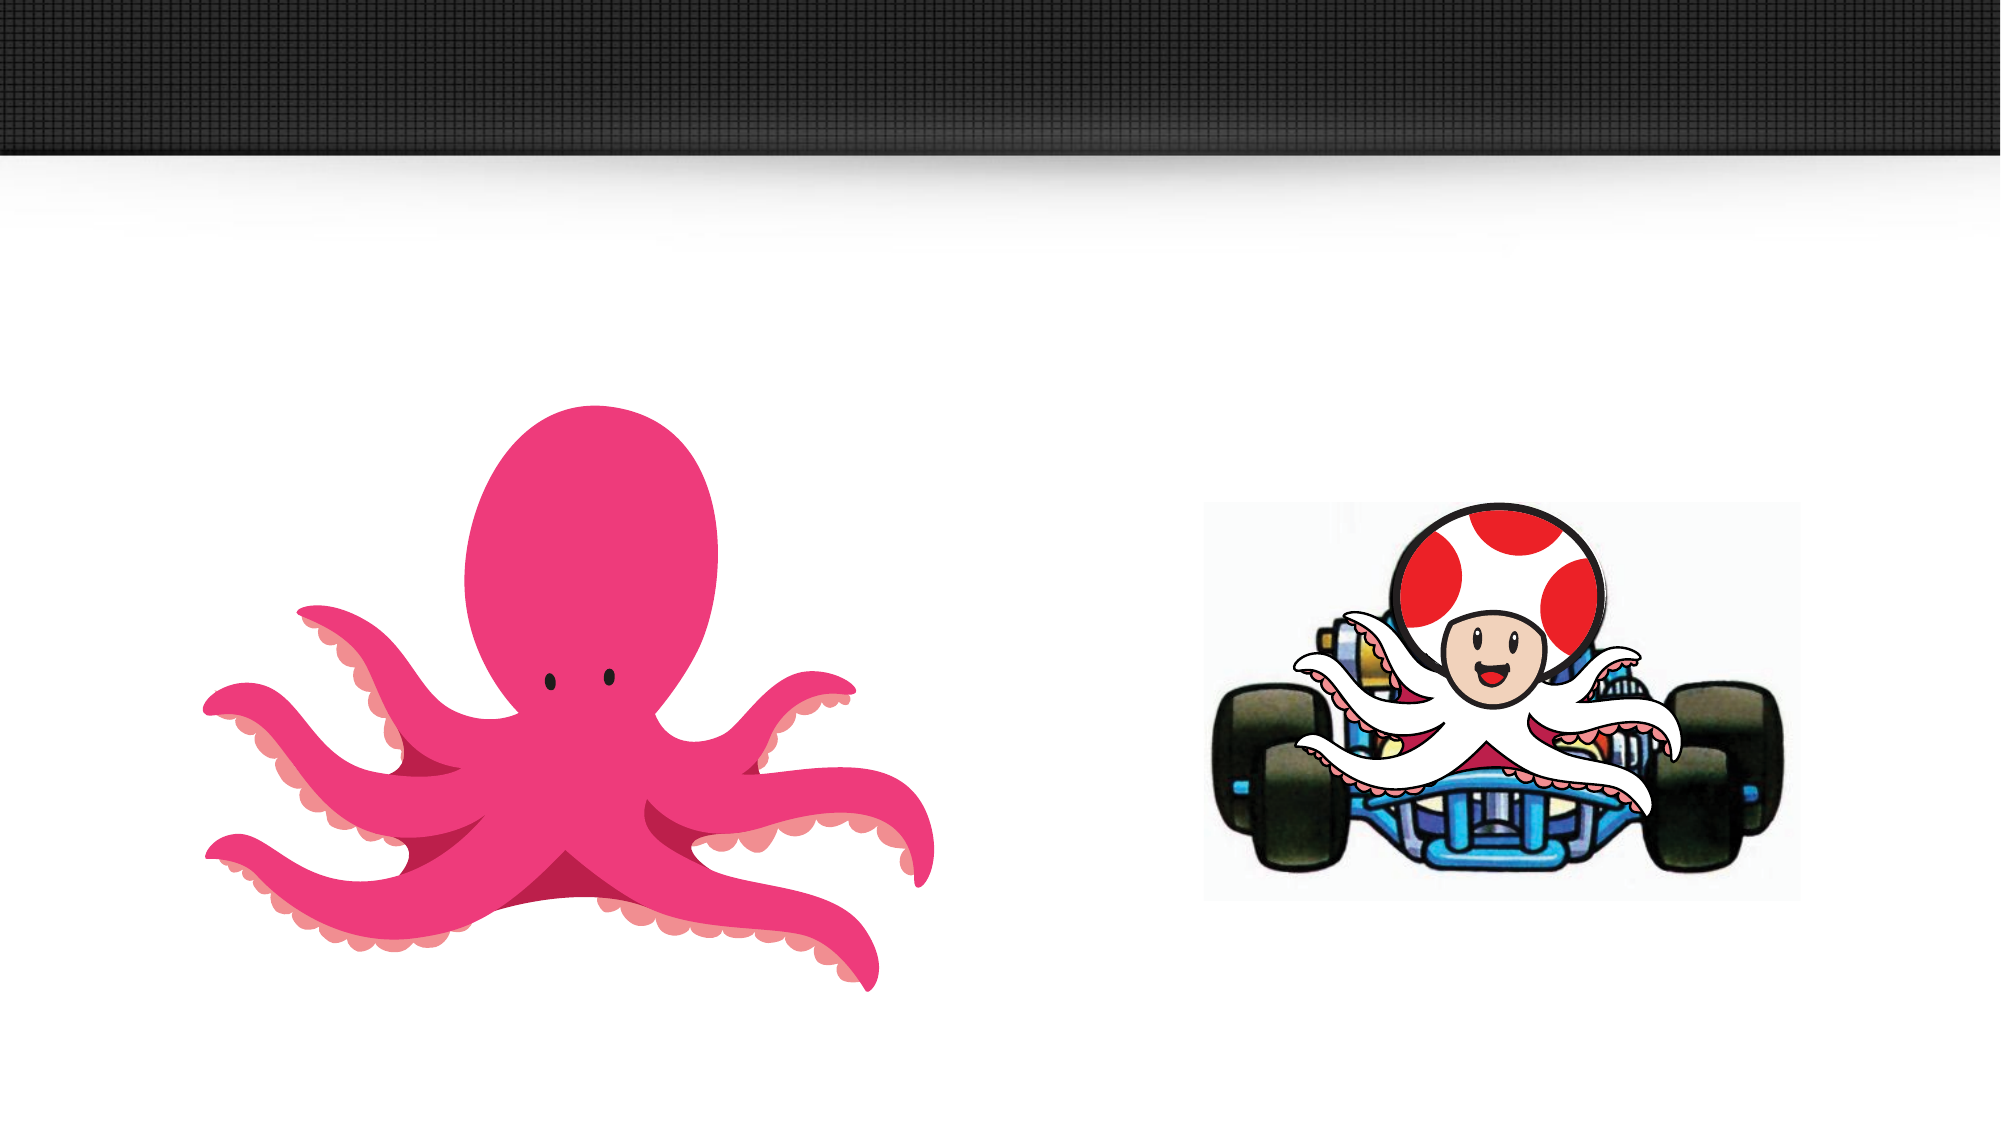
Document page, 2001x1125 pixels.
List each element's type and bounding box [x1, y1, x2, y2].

picture [1203, 452, 1801, 901]
picture [202, 404, 935, 992]
